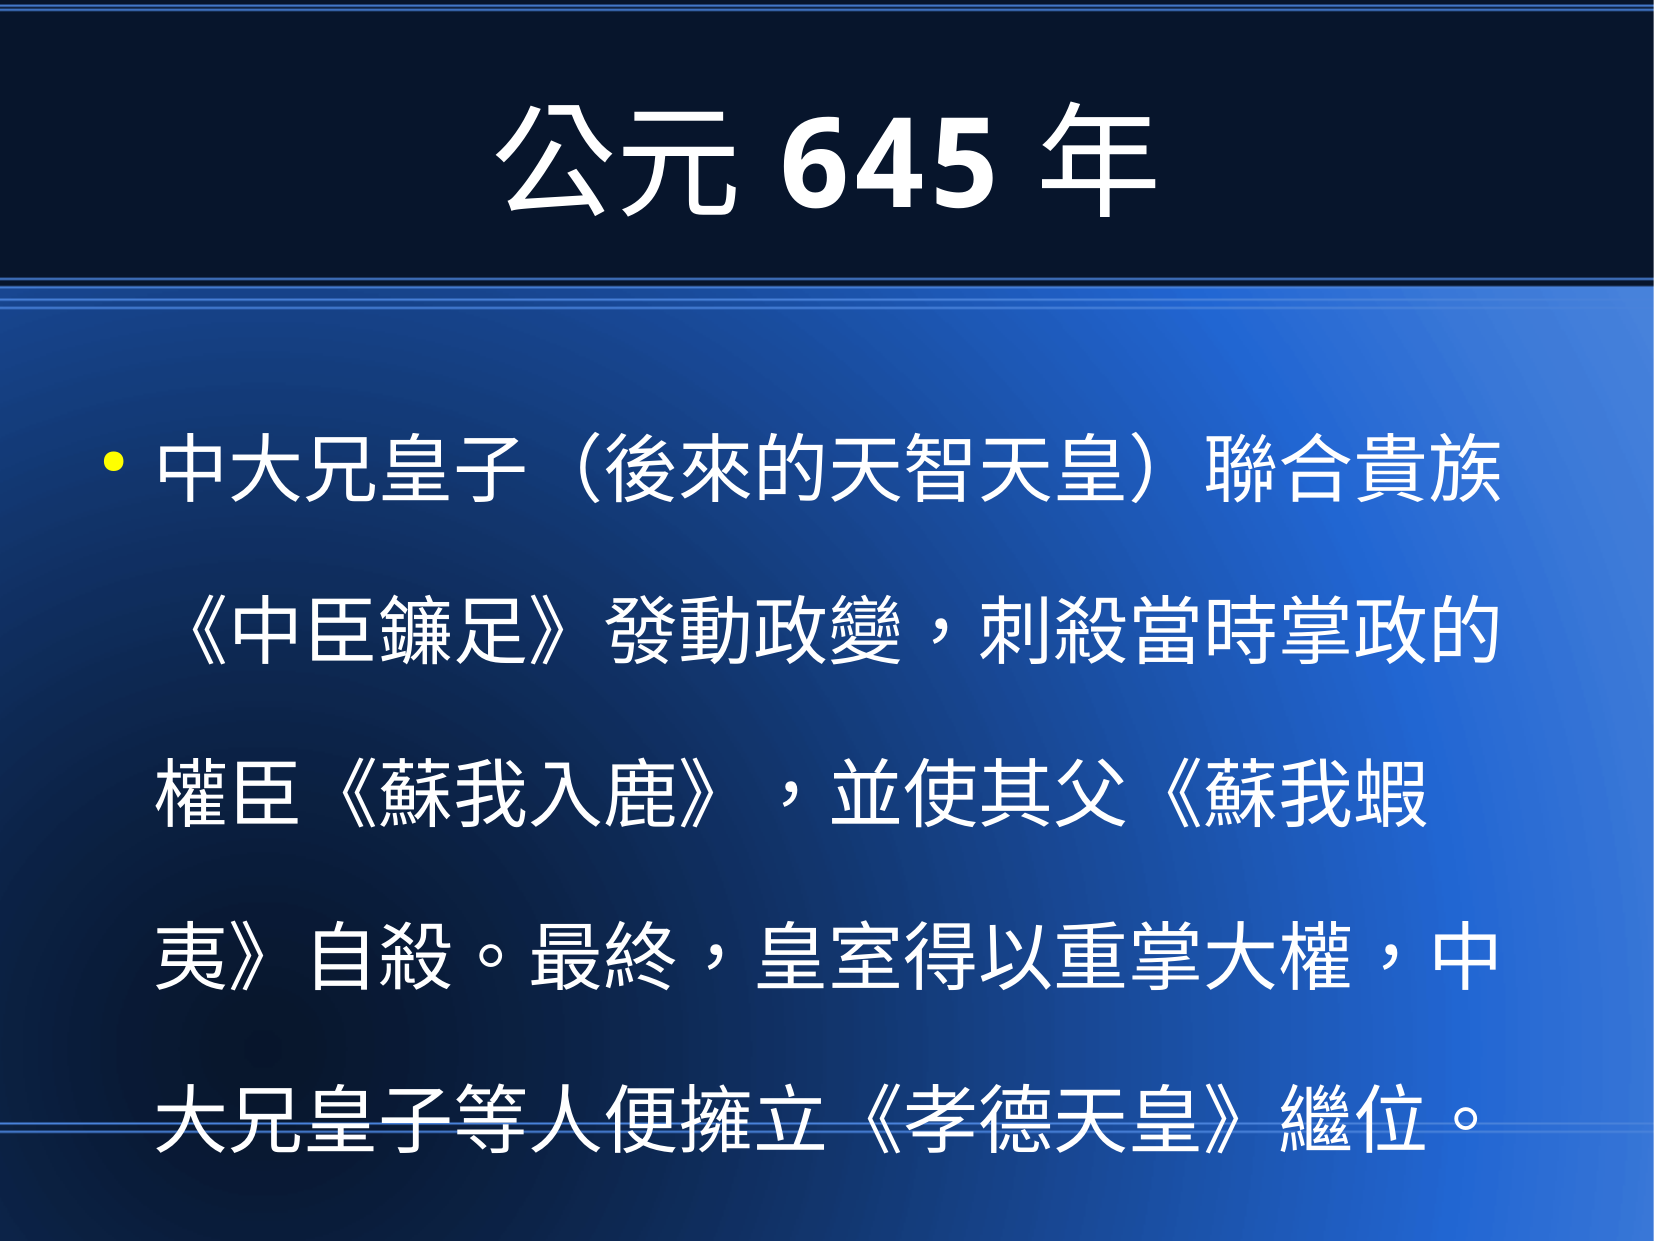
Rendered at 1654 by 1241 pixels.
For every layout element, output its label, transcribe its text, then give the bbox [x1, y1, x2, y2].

list 中大兄皇子（後來的天智天皇）聯合貴族《中臣鐮足》發動政變，刺殺當時掌政的權臣《蘇我入鹿》，並使其父《蘇我蝦夷》自殺。最終，皇室得以重掌大權，中大兄皇子等人便擁立《孝德天皇》繼位。 [82, 355, 1571, 1241]
title 公元645年 [82, 49, 1571, 257]
picture [0, 0, 1654, 1241]
